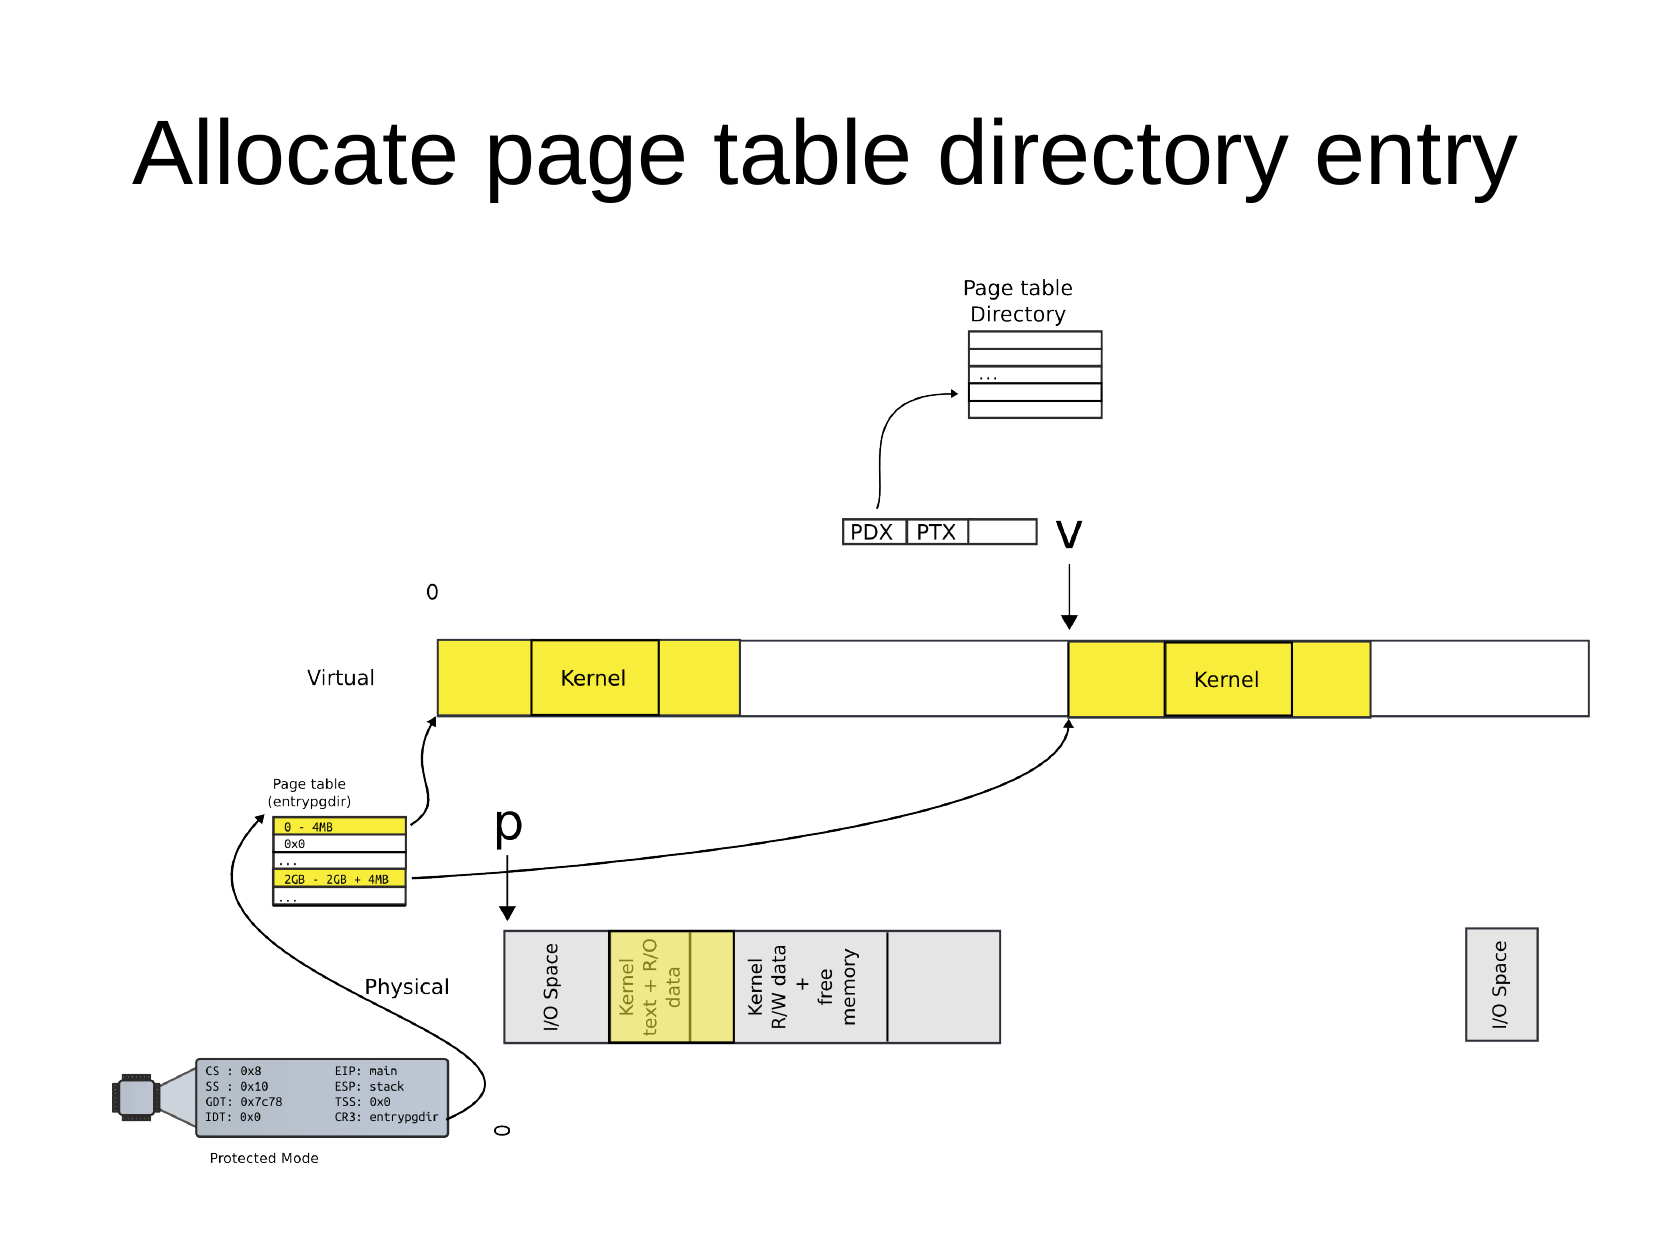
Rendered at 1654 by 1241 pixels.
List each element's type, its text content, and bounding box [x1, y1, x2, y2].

title Allocate page table directory entry [82, 49, 1571, 257]
picture [112, 279, 1590, 1163]
